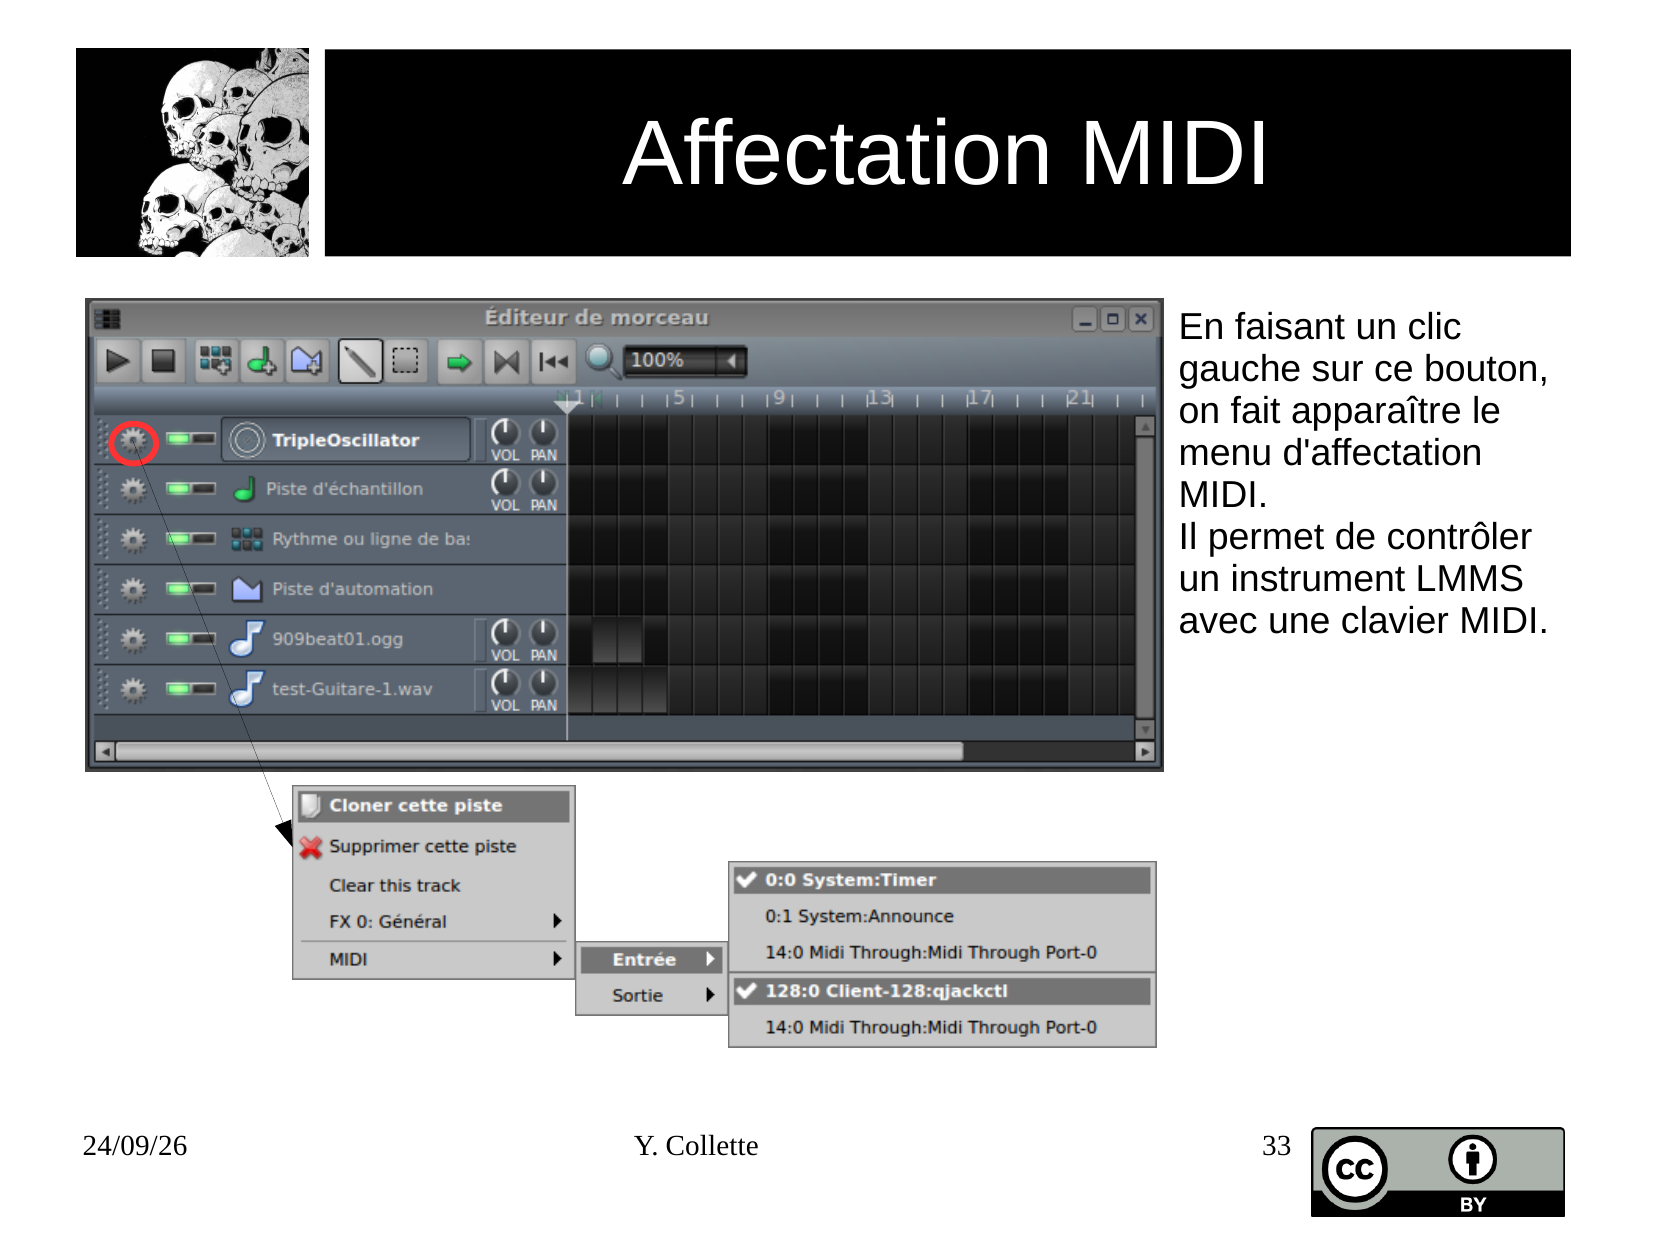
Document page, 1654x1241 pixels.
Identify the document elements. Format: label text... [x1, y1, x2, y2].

title Affectation MIDI [324, 49, 1571, 257]
picture [76, 48, 309, 257]
picture [292, 785, 1157, 1048]
text_box En faisant un clic gauche sur ce bouton, on fait apparaître le menu d'affectation MIDI. Il permet de contrôler un instrument LMMS avec une clavier MIDI. [1163, 298, 1571, 650]
picture [85, 298, 1164, 772]
picture [1311, 1127, 1565, 1217]
picture [115, 427, 153, 460]
